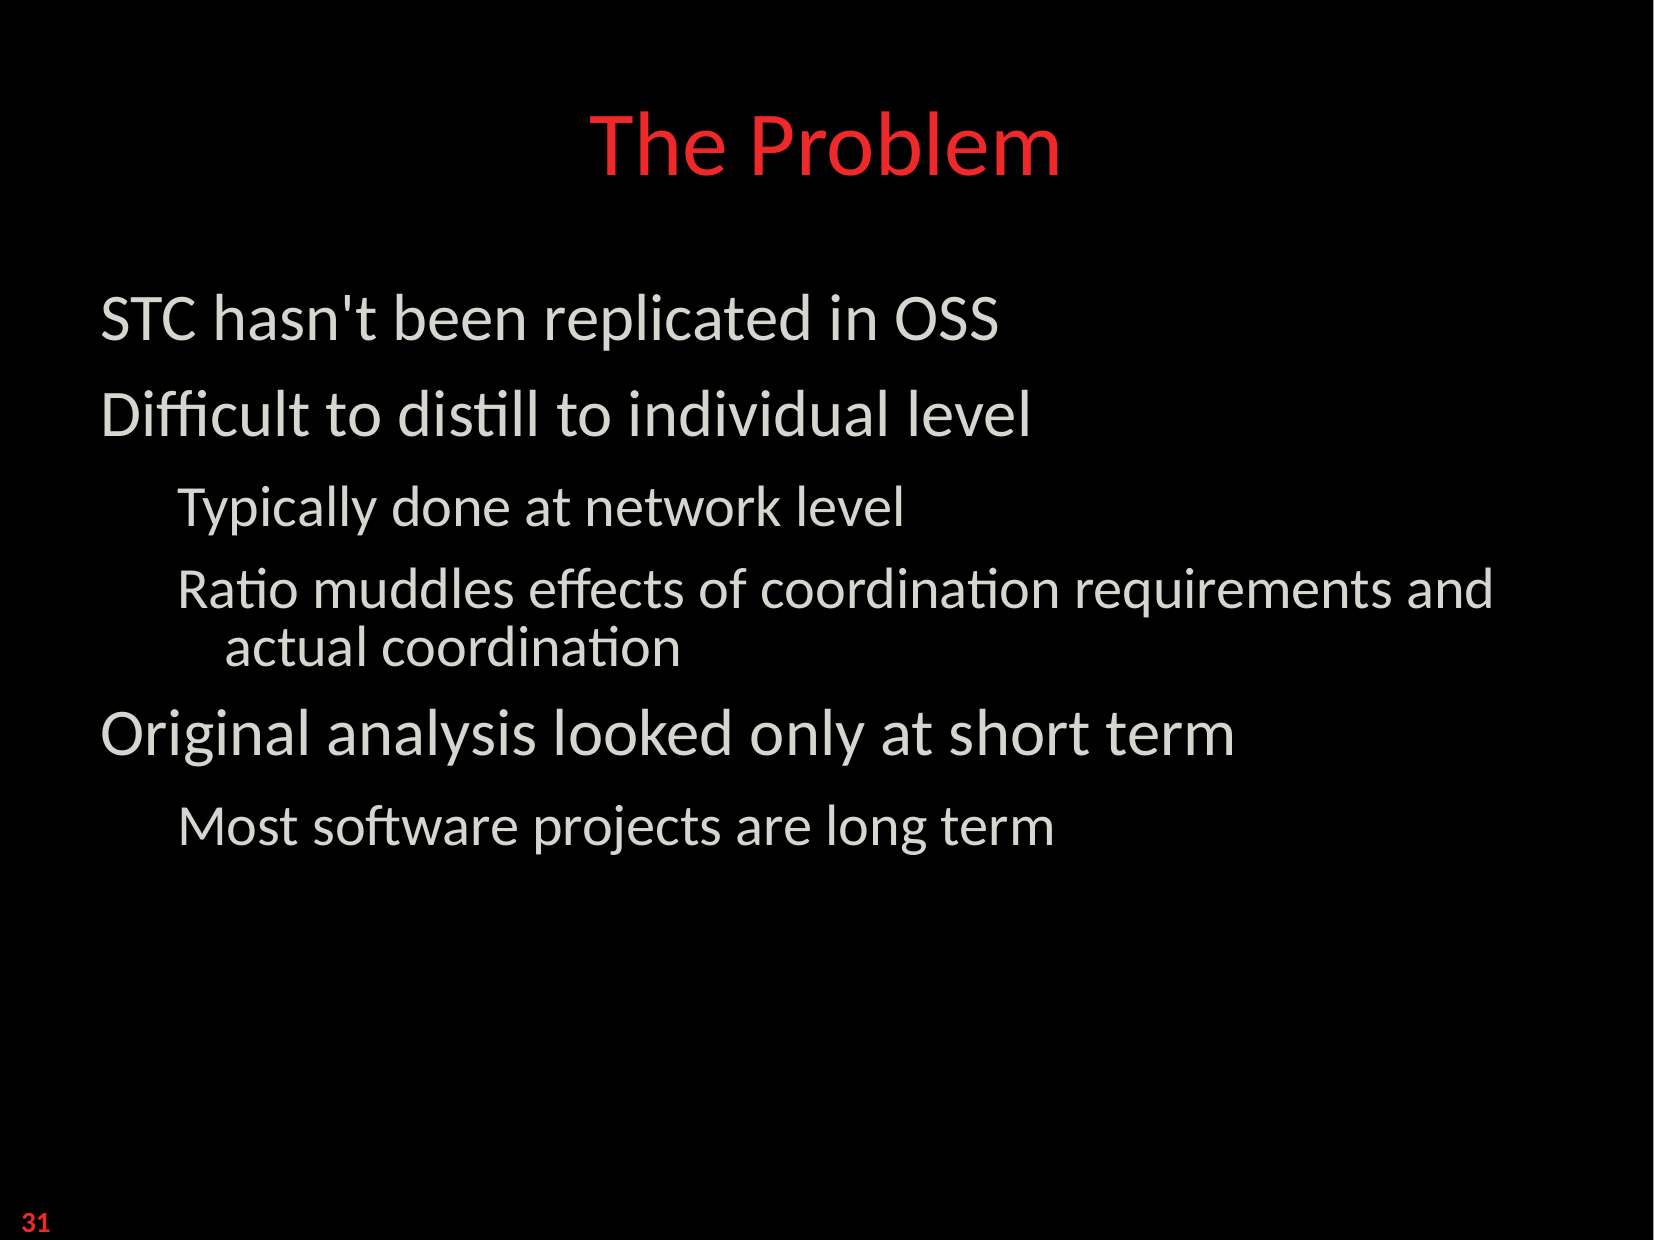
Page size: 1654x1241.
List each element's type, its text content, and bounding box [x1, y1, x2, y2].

title The Problem [82, 49, 1571, 257]
list STC hasn't been replicated in OSS Difficult to distill to individual level Typically done at network level Ratio muddles effects of coordination requirements and actual coordination Original analysis looked only at short term Most software projects are long term [82, 290, 1571, 1109]
